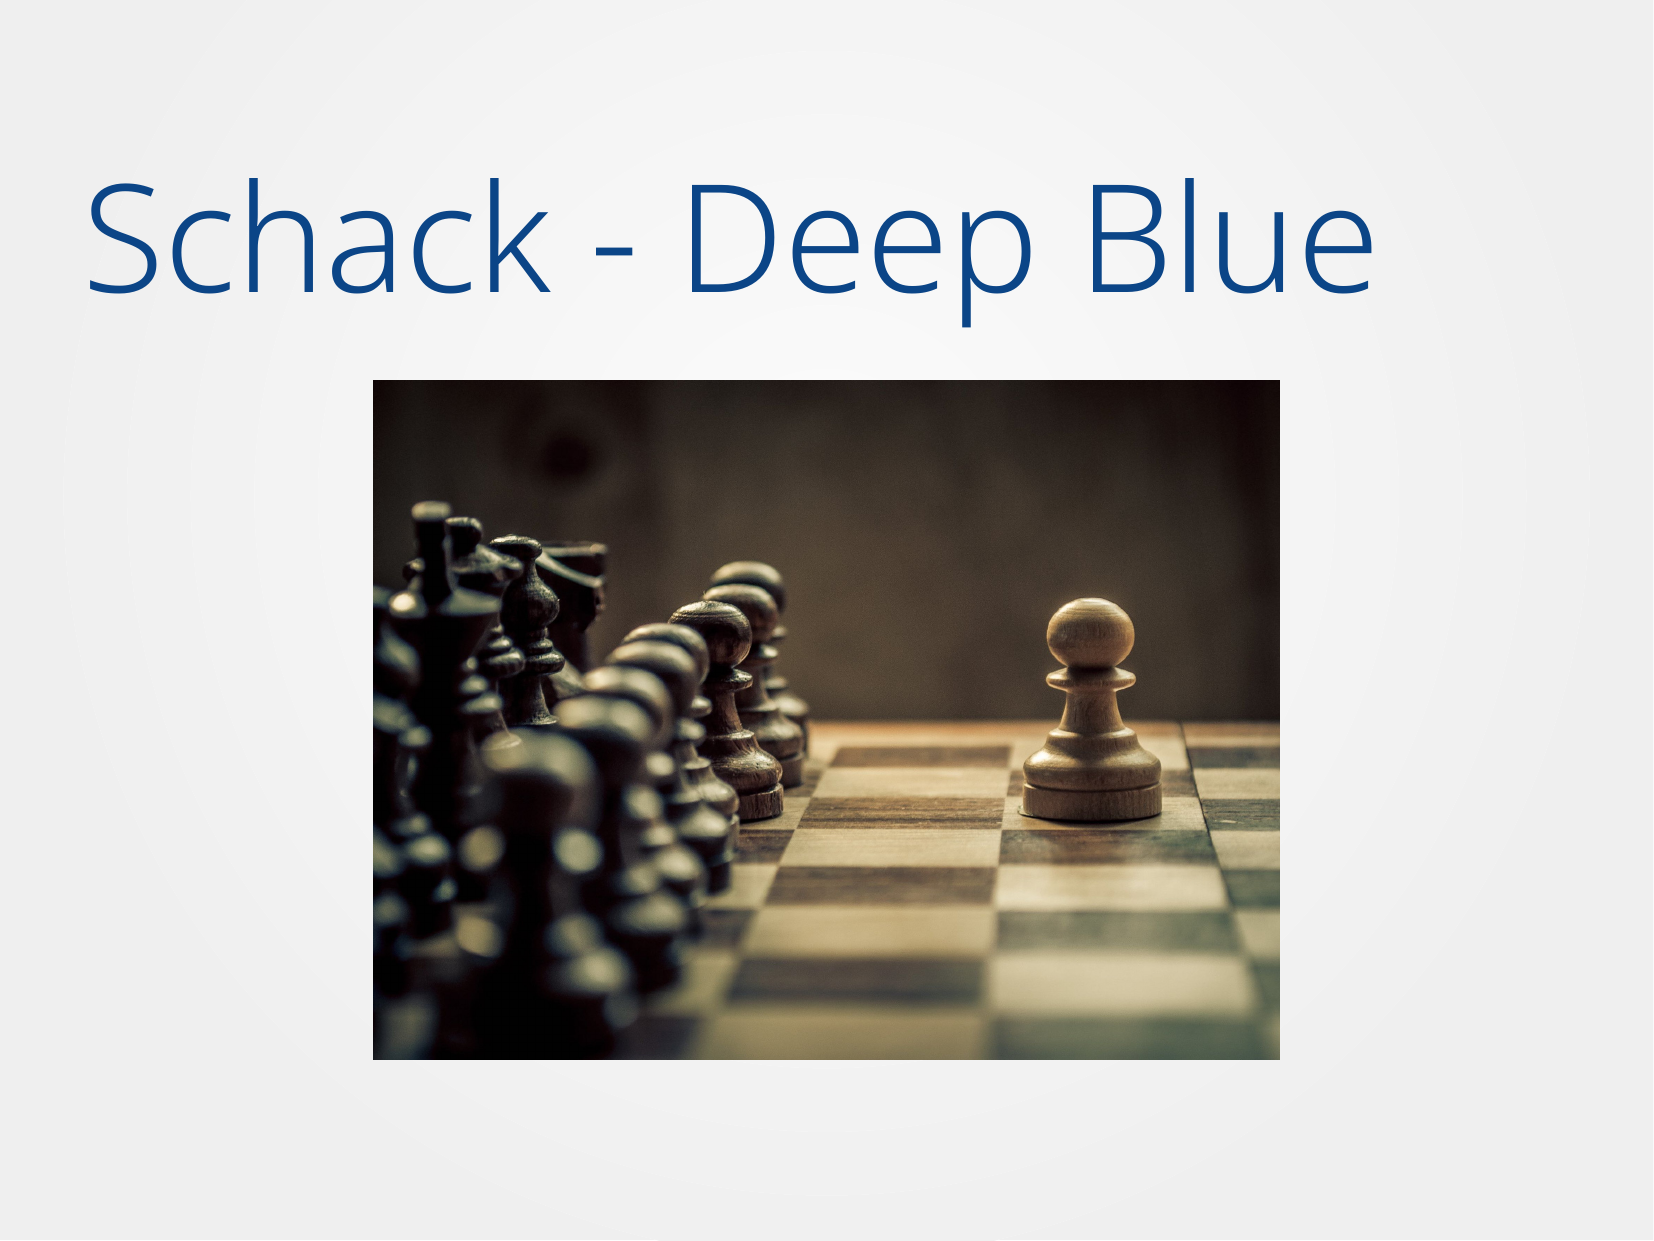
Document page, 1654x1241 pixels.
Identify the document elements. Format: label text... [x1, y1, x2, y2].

title Schack - Deep Blue [82, 80, 1654, 337]
picture [373, 380, 1280, 1060]
